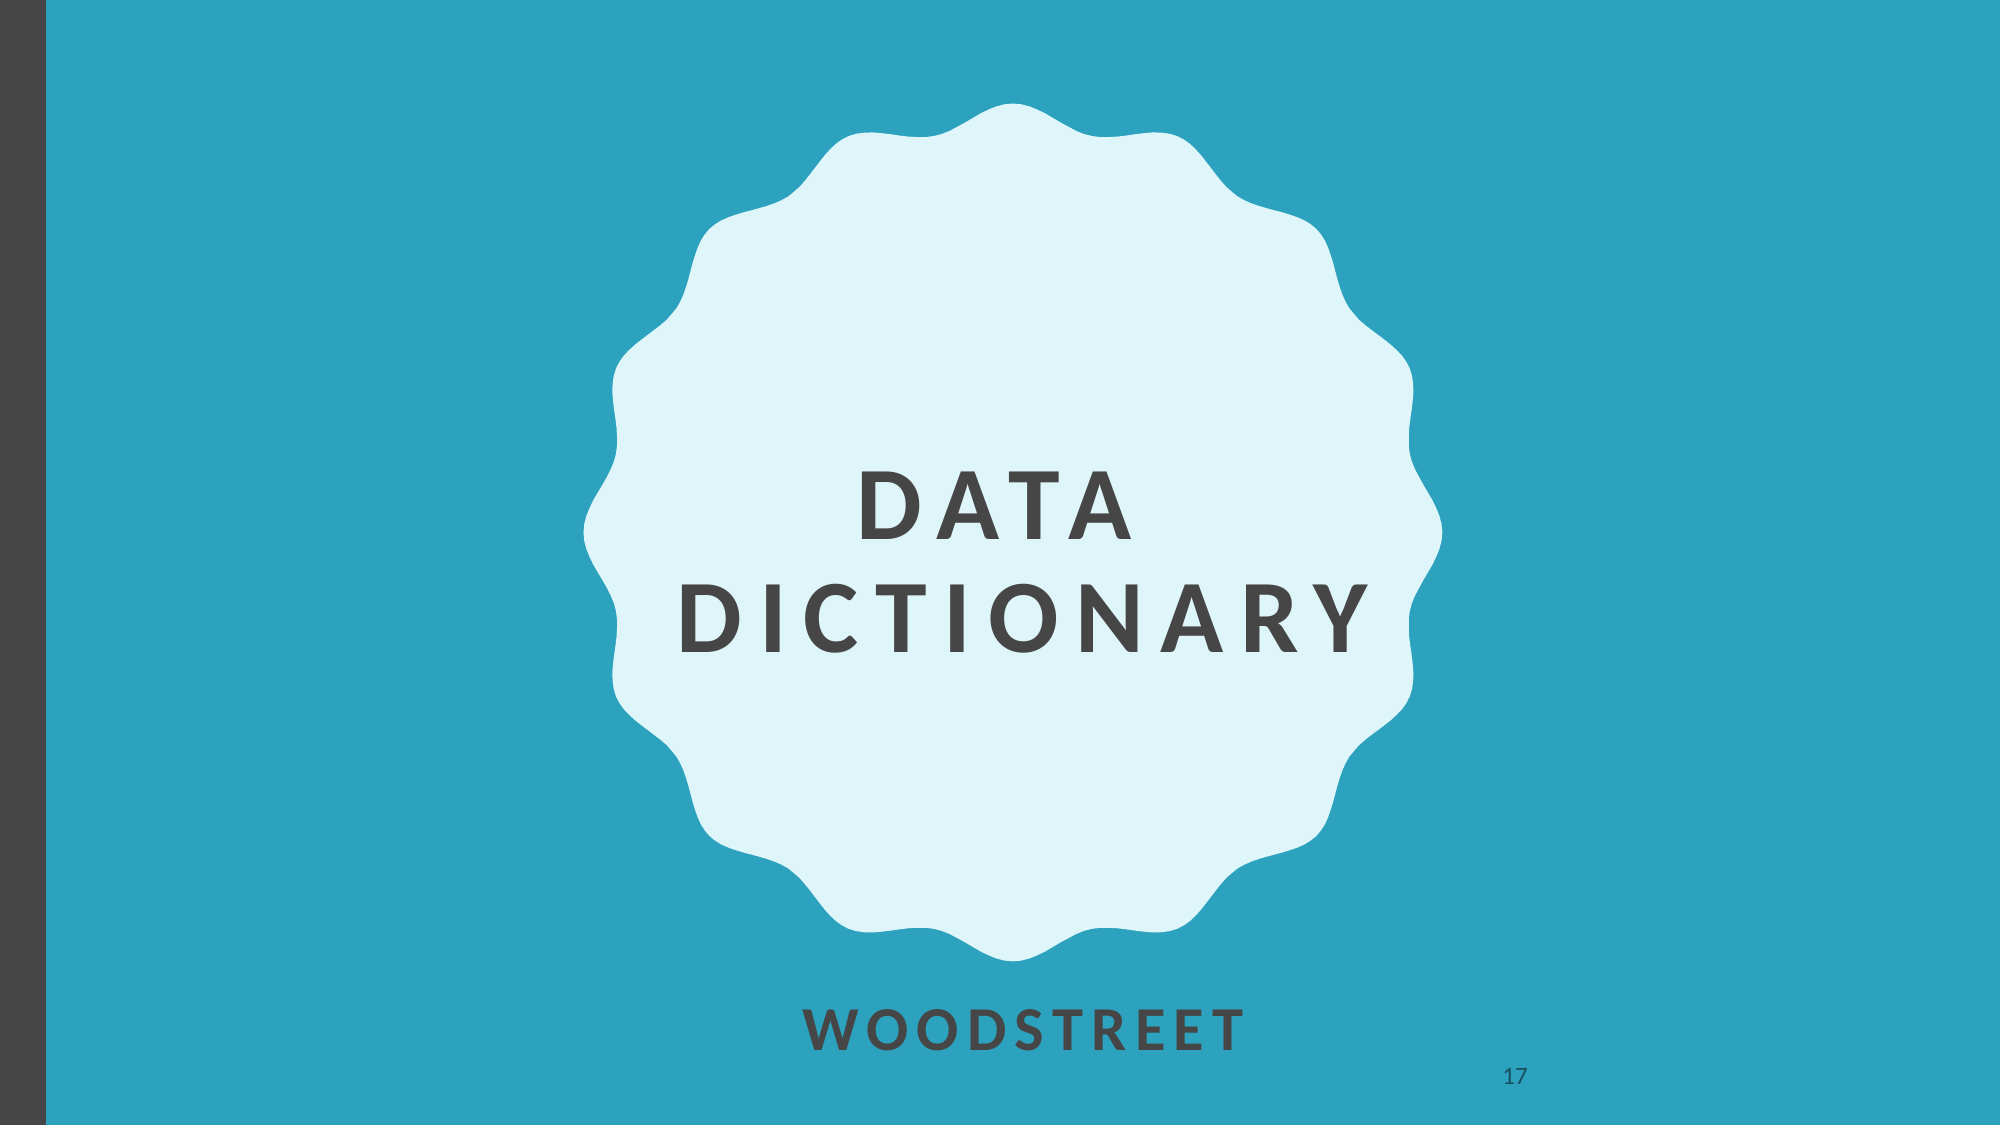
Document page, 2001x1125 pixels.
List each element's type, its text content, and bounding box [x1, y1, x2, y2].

subtitle WoodStreet [363, 980, 1684, 1103]
text_box 17 [1487, 1045, 1870, 1103]
title Data Dictionary [45, 0, 2000, 1125]
